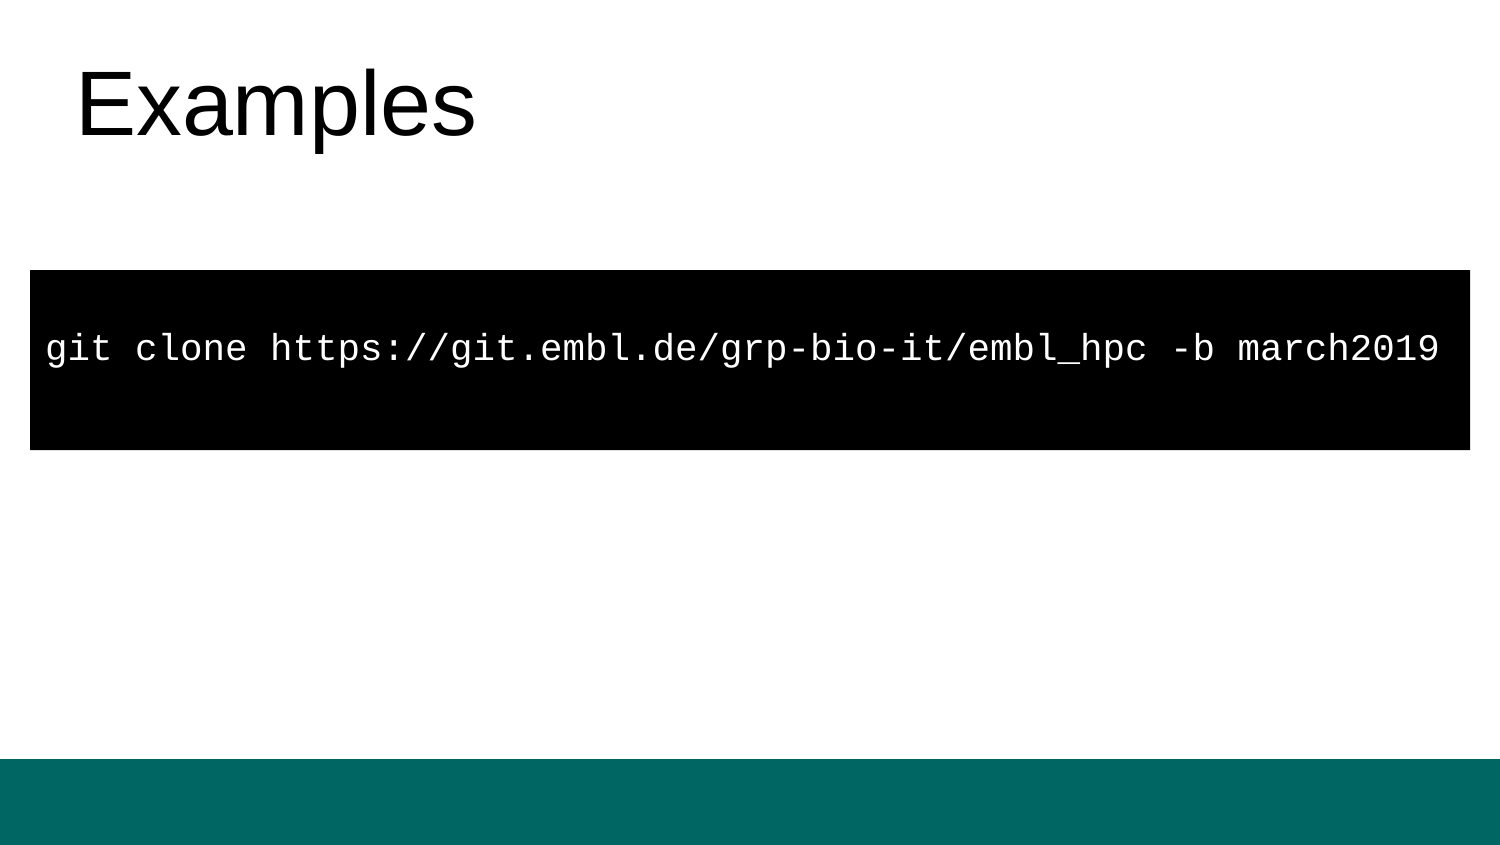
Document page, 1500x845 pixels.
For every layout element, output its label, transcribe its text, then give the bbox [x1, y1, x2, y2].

title Examples [75, 33, 1425, 175]
text_box git clone https://git.embl.de/grp-bio-it/embl_hpc -b march2019 [30, 270, 1471, 451]
